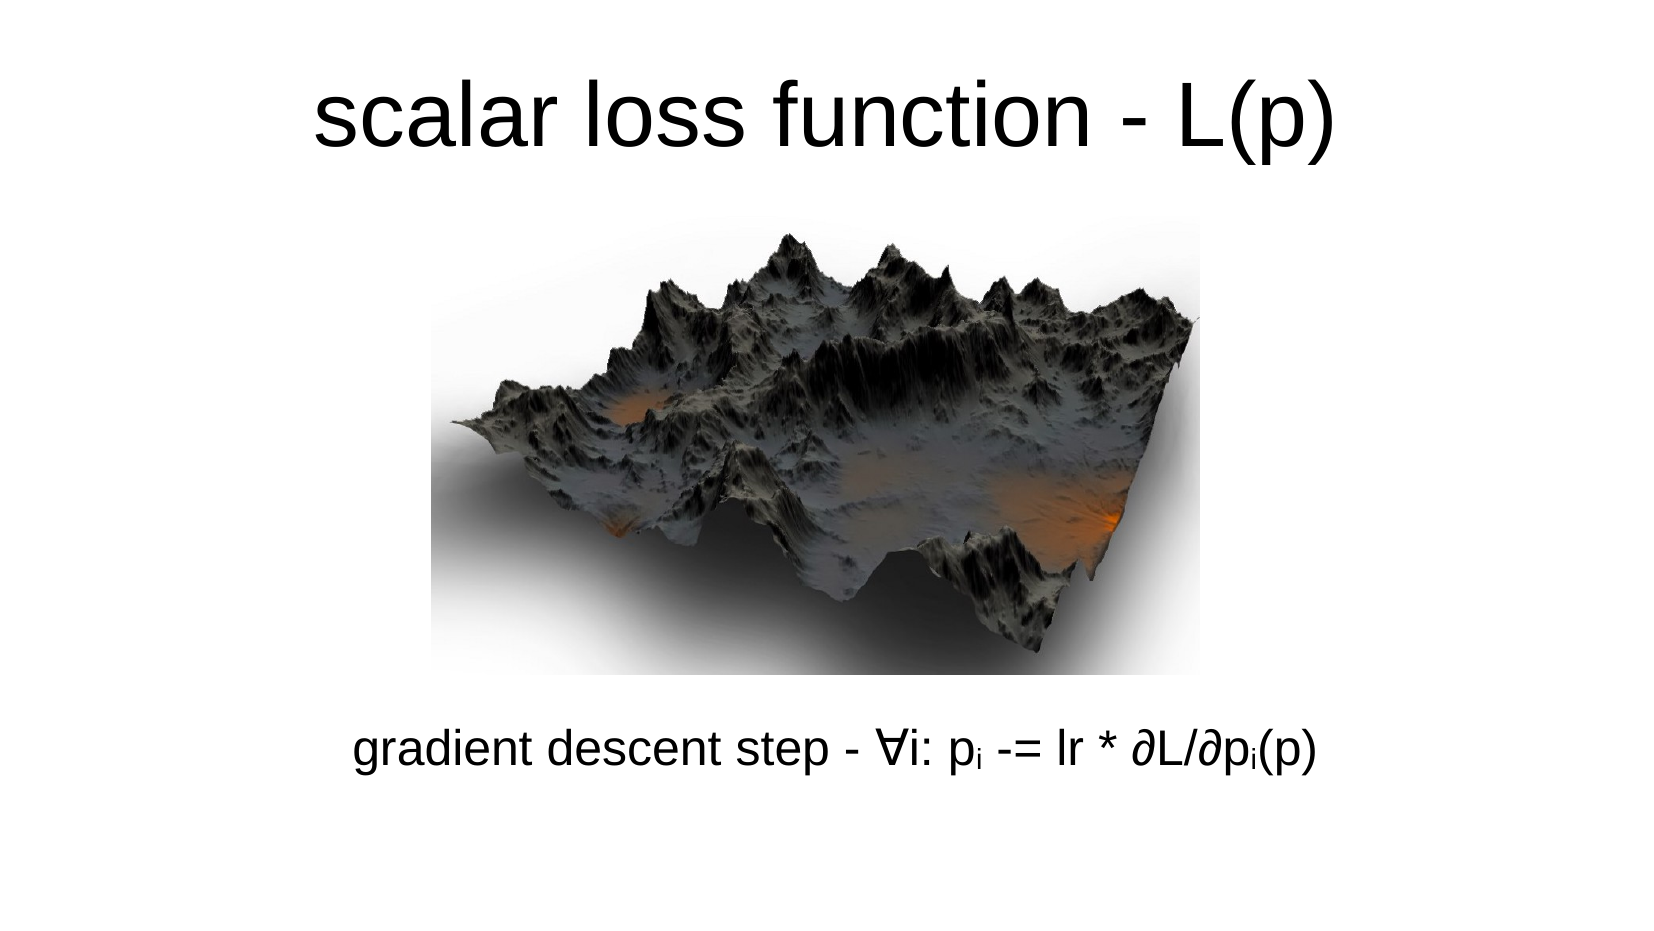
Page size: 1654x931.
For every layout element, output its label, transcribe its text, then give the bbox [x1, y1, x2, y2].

text_box gradient descent step - ∀i: pi -= lr * ∂L/∂pi(p) [337, 712, 1388, 863]
picture [431, 216, 1200, 675]
title scalar loss function - L(p) [82, 0, 1571, 269]
